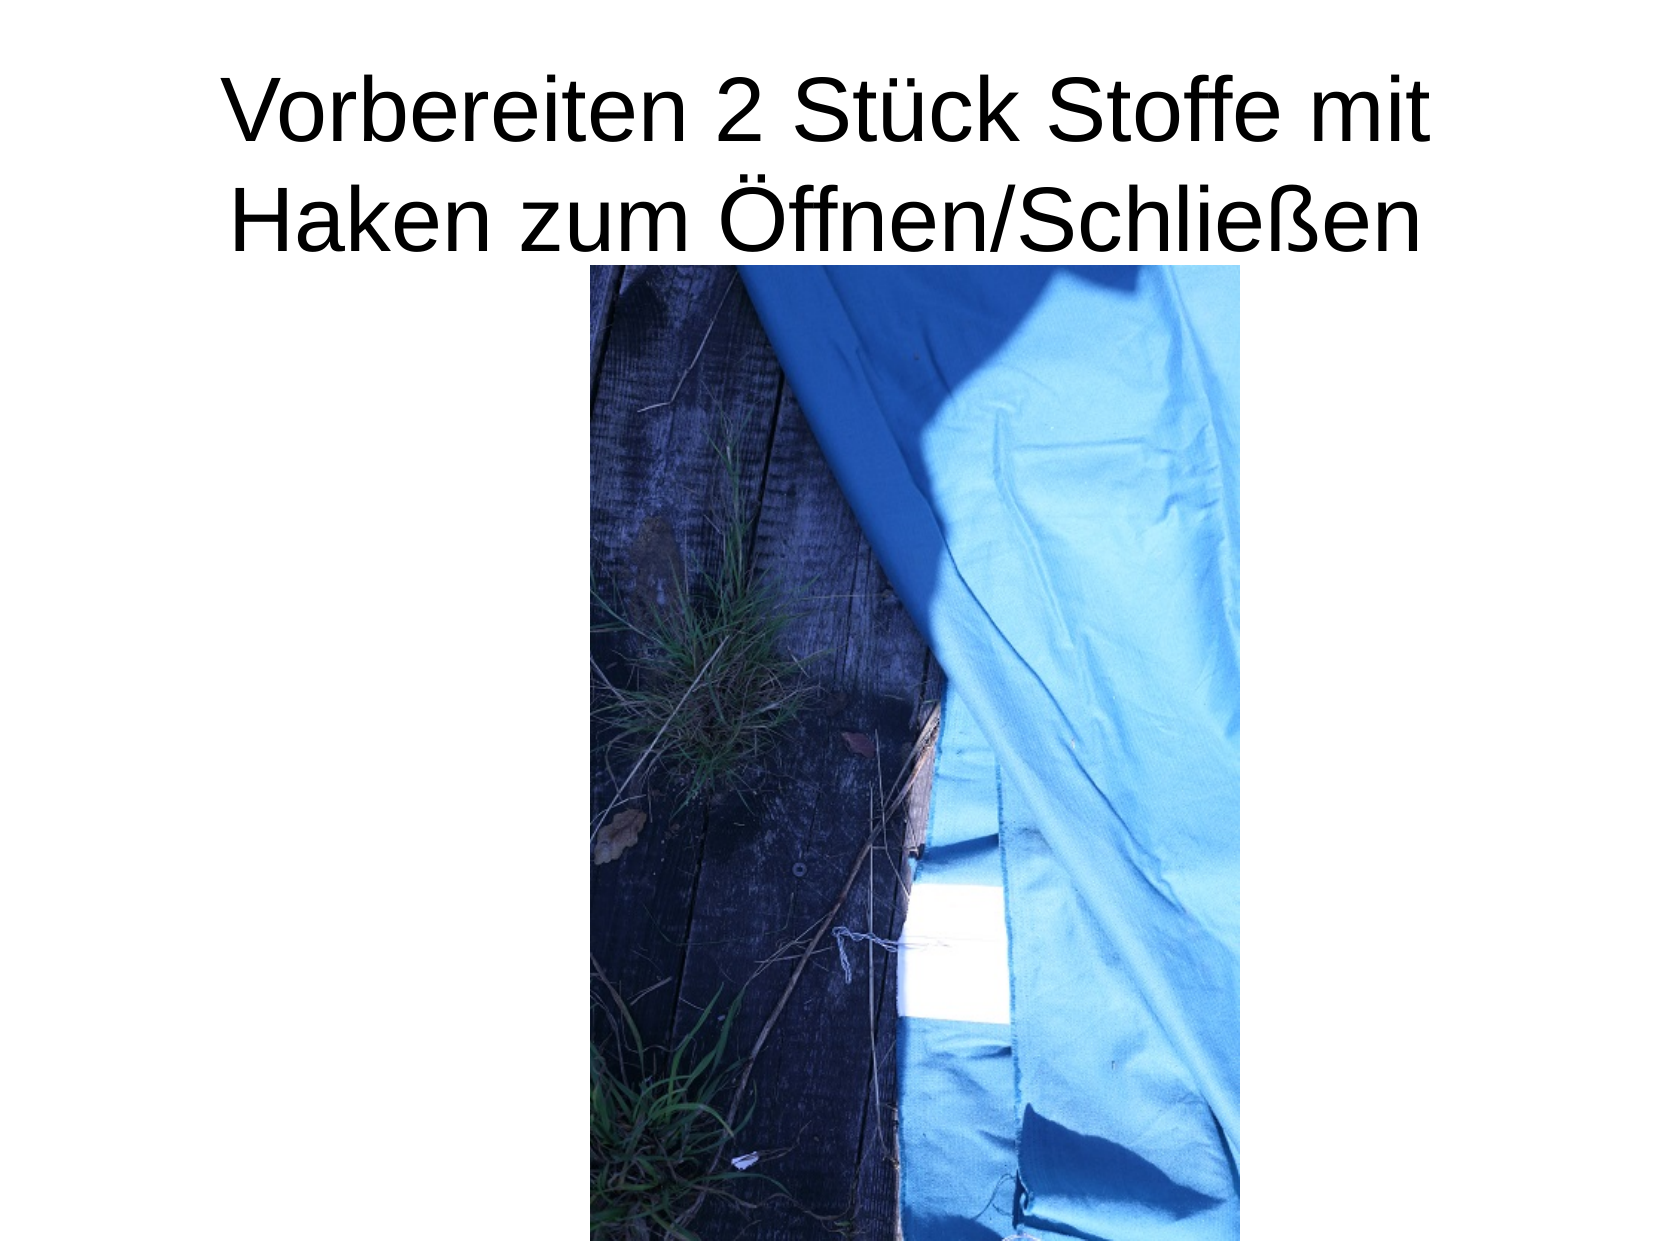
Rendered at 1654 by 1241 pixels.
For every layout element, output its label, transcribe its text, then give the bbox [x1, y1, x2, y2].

title Vorbereiten 2 Stück Stoffe mit Haken zum Öffnen/Schließen [82, 49, 1571, 257]
picture [590, 265, 1240, 1241]
